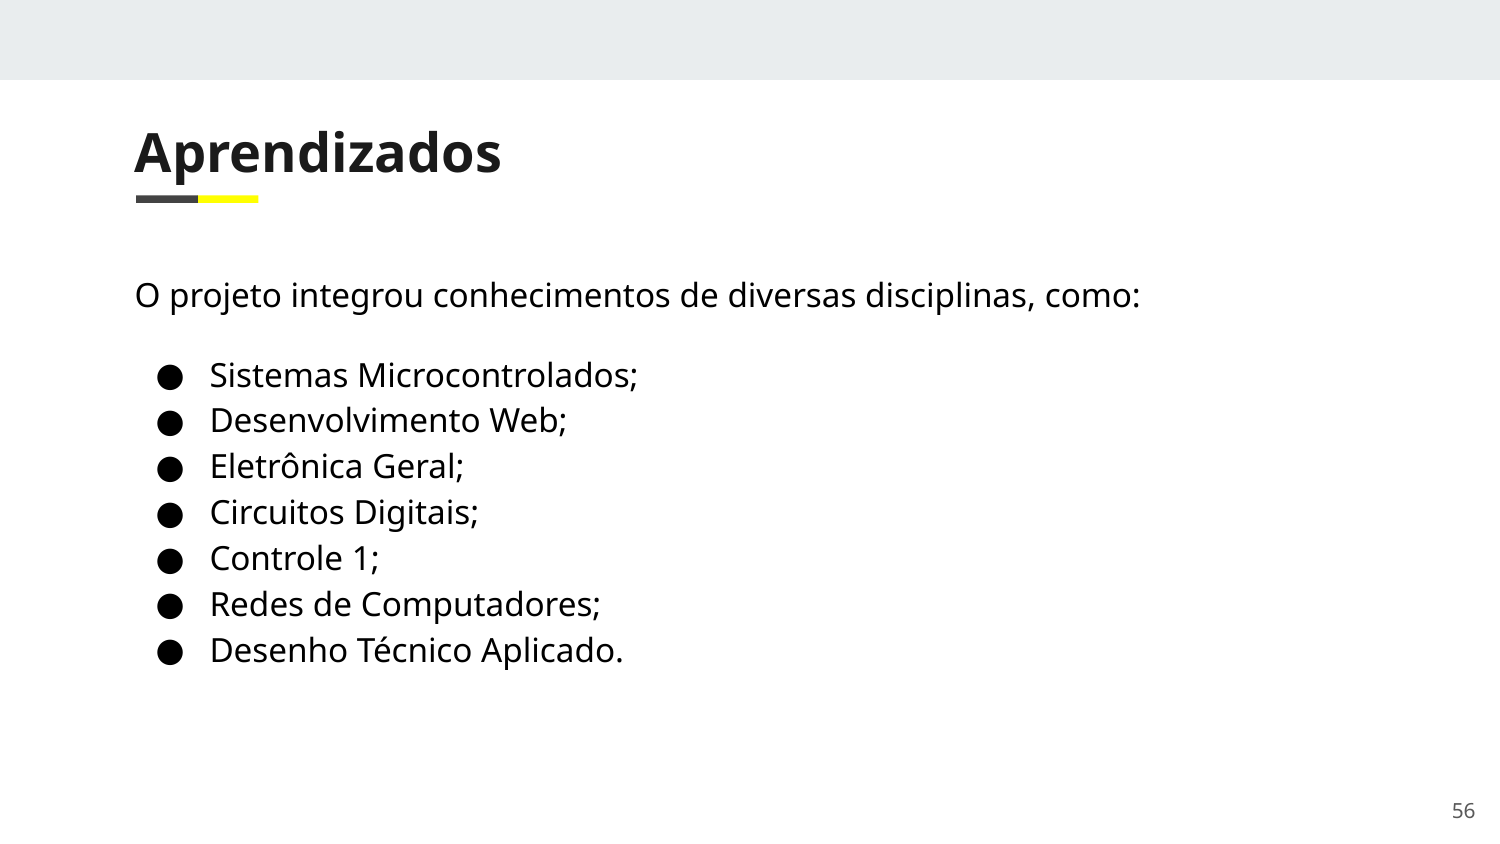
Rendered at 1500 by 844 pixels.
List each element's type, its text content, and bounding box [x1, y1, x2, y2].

title Aprendizados [119, 103, 1381, 192]
list O projeto integrou conhecimentos de diversas disciplinas, como: Sistemas Microcontrolados; Desenvolvimento Web; Eletrônica Geral; Circuitos Digitais; Controle 1; Redes de Computadores; Desenho Técnico Aplicado. [119, 253, 1381, 625]
slide_number <number> [1400, 779, 1491, 844]
